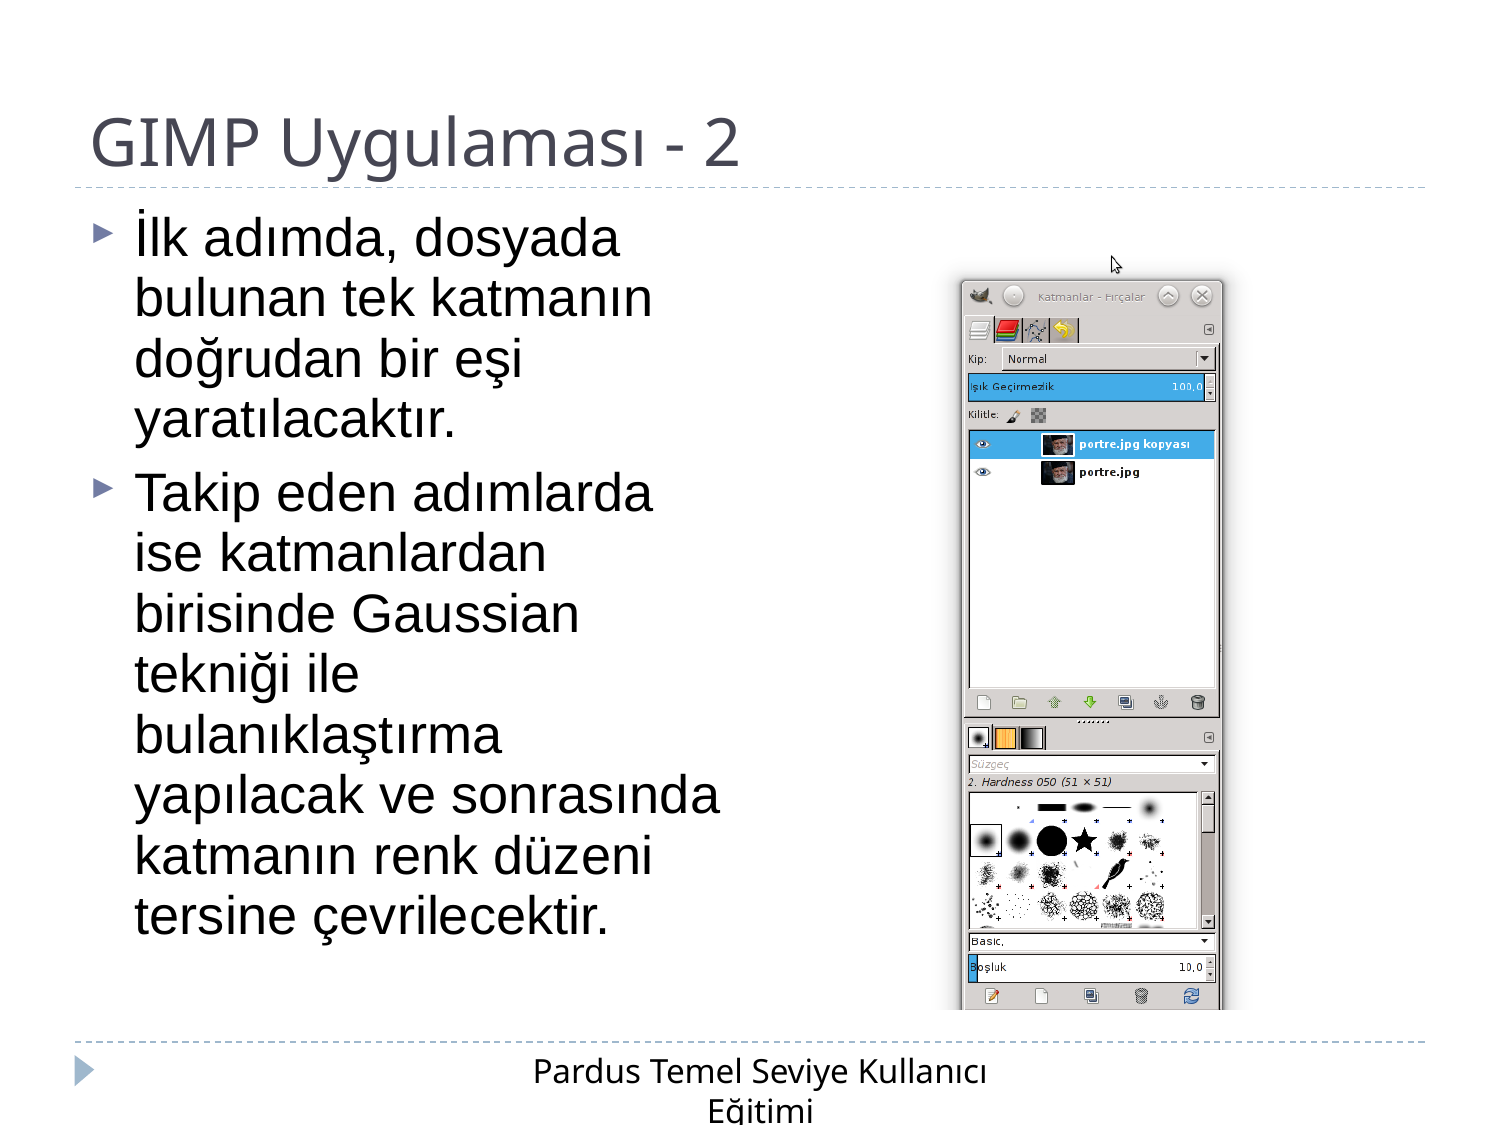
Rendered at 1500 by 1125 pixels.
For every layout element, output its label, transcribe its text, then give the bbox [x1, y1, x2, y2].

title GIMP Uygulaması - 2 [75, 37, 1425, 188]
picture [923, 199, 1260, 1010]
list İlk adımda, dosyada bulunan tek katmanın doğrudan bir eşi yaratılacaktır. Takip eden adımlarda ise katmanlardan birisinde Gaussian tekniği ile bulanıklaştırma yapılacak ve sonrasında katmanın renk düzeni tersine çevrilecektir. [75, 200, 738, 1010]
